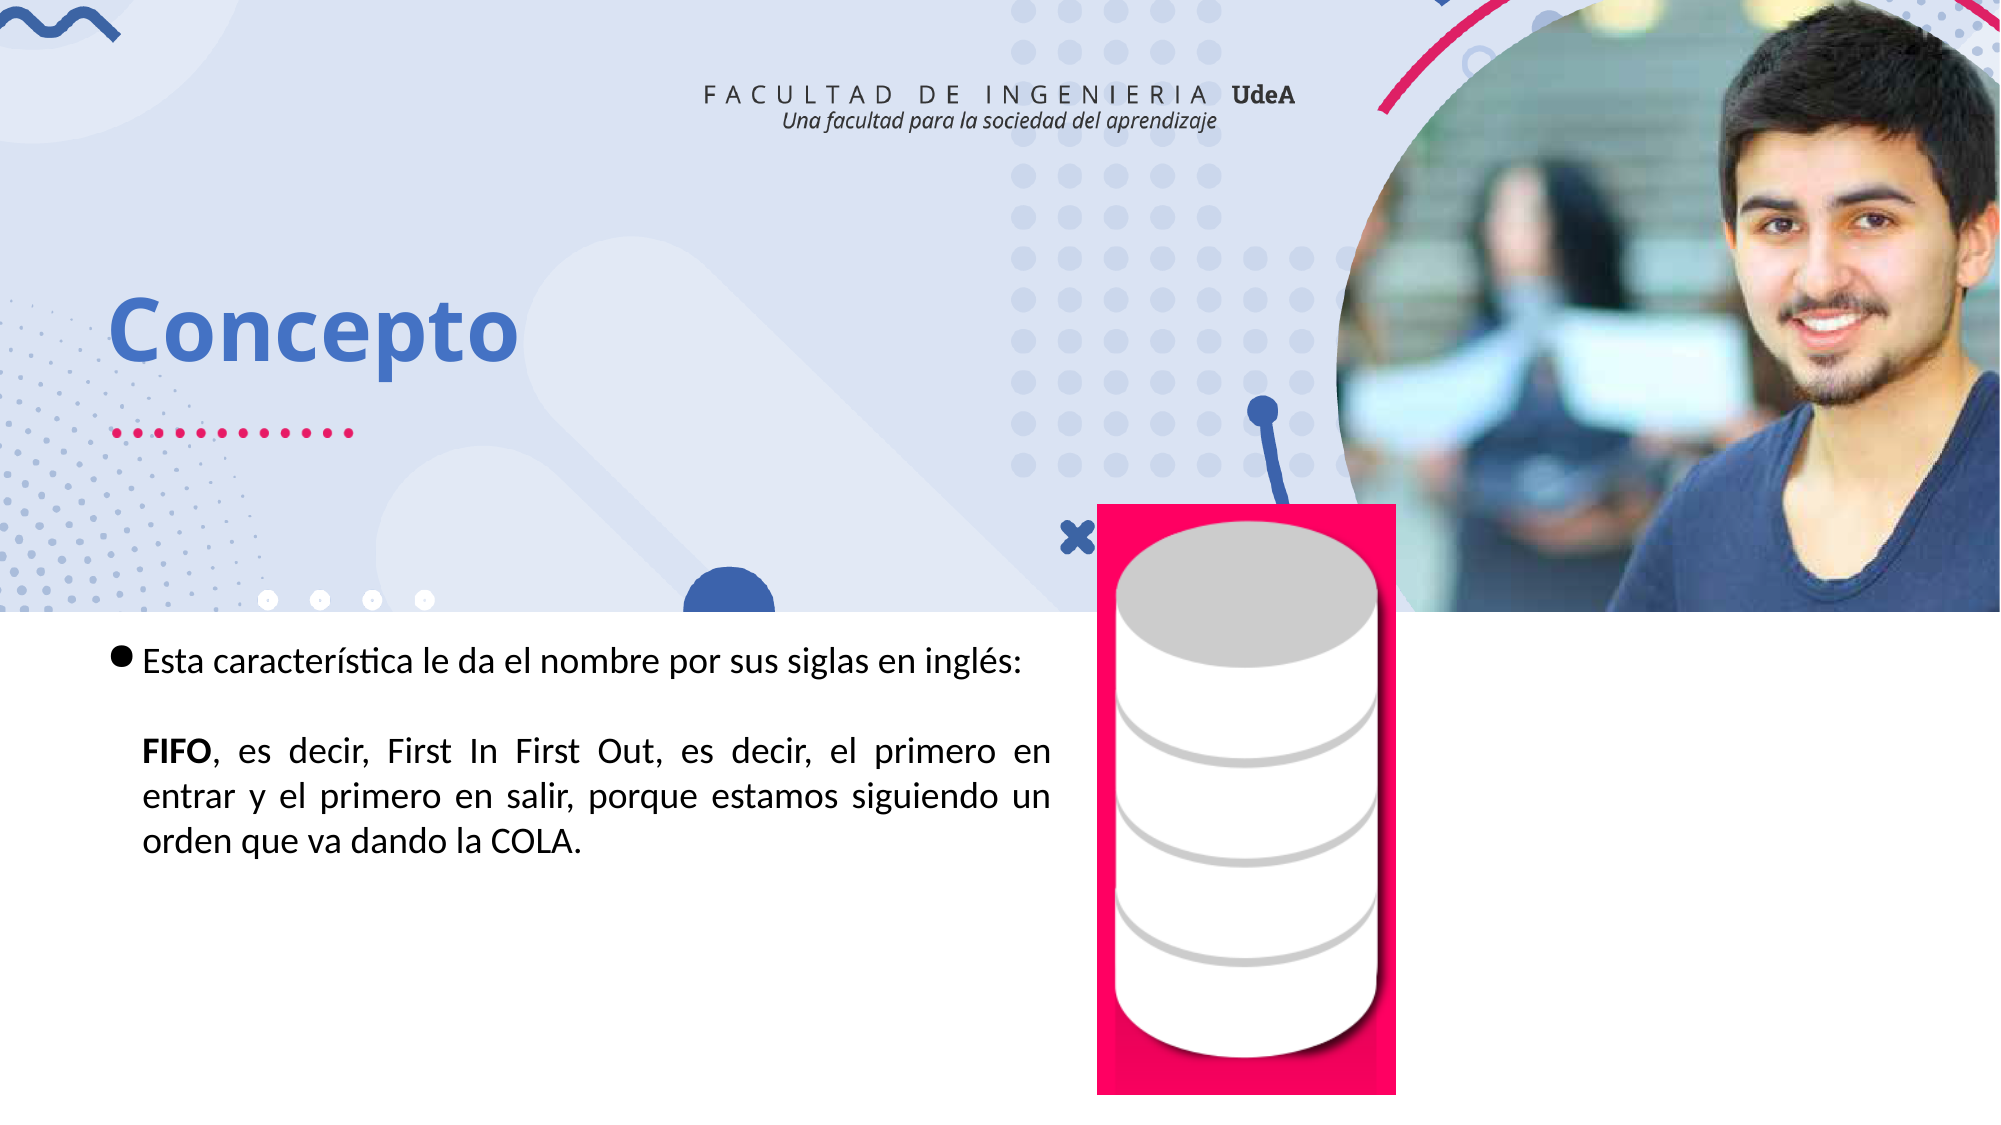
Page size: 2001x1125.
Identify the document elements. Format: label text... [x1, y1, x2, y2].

picture [0, 0, 2000, 1096]
text_box Esta característica le da el nombre por sus siglas en inglés: FIFO, es decir, First In First Out, es decir, el primero en entrar y el primero en salir, porque estamos siguiendo un orden que va dando la COLA. [92, 628, 1068, 869]
text_box Concepto [92, 277, 988, 389]
